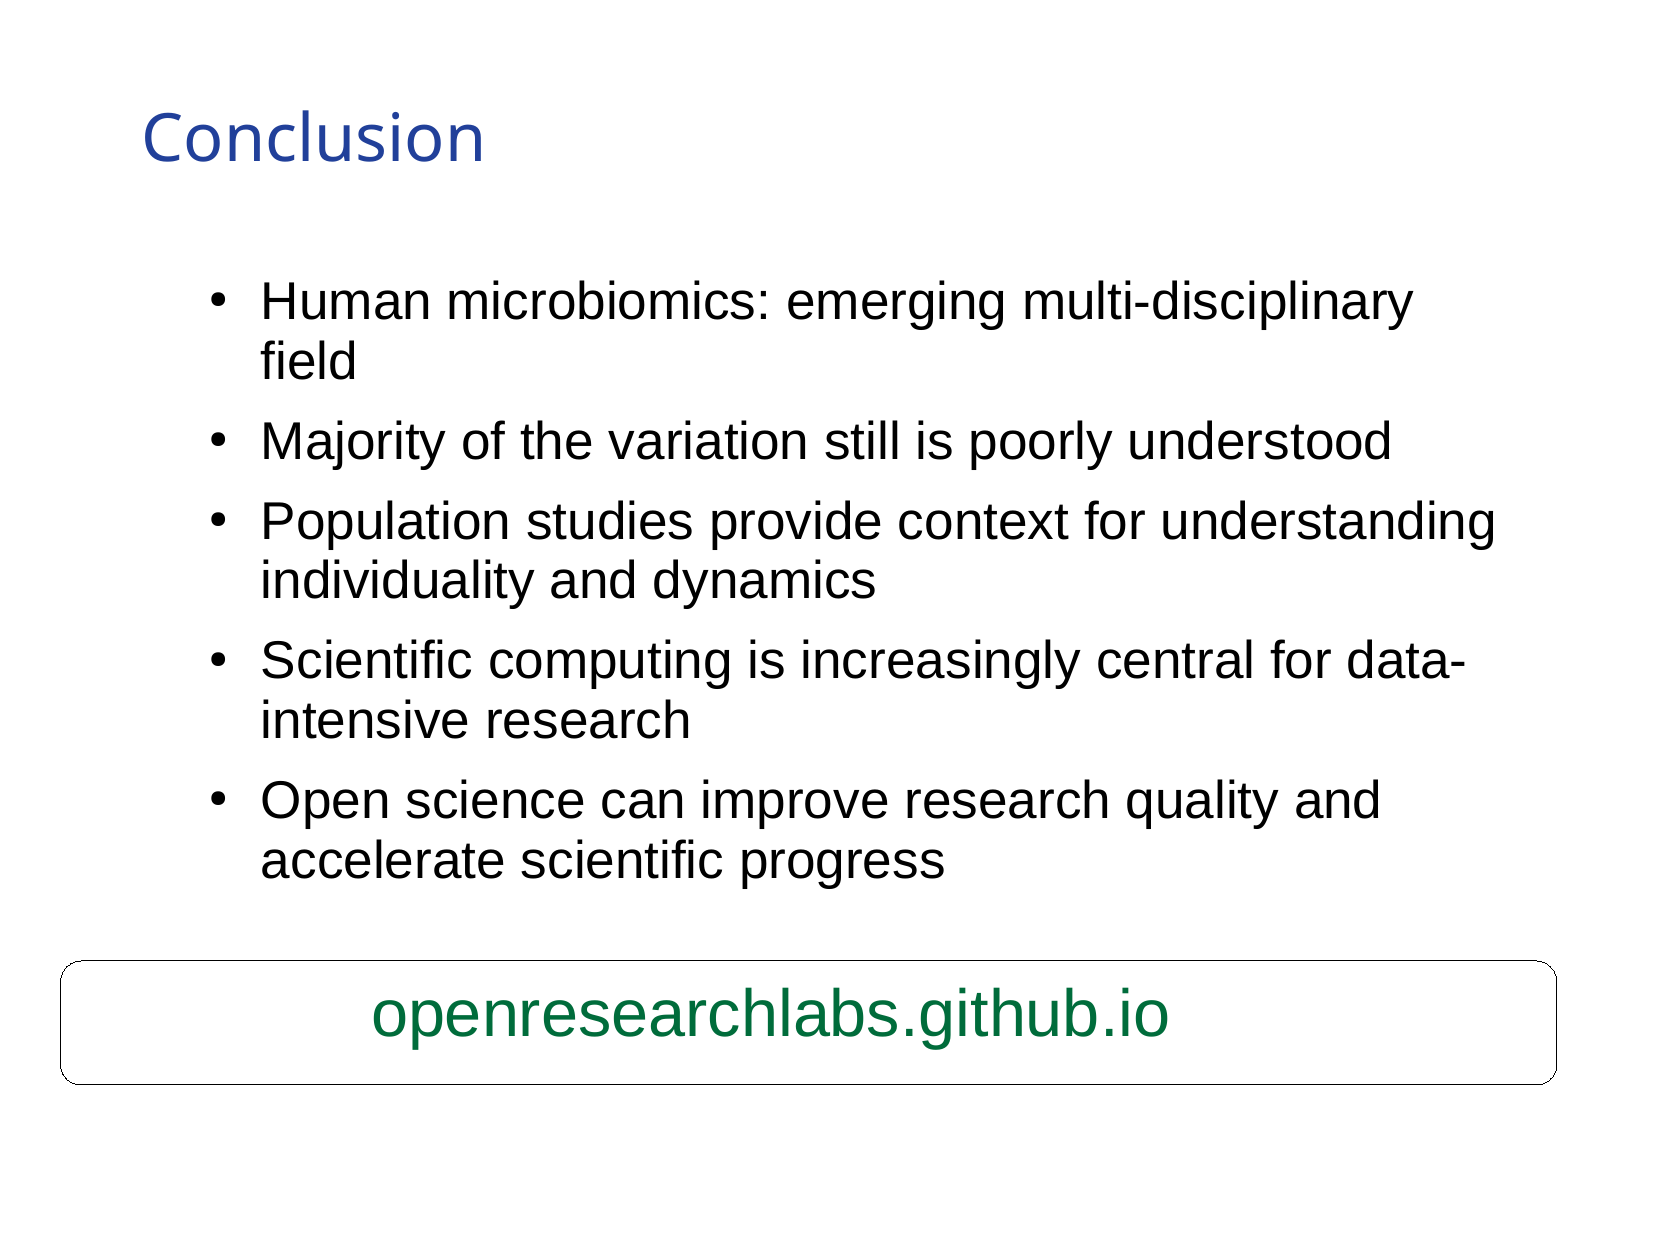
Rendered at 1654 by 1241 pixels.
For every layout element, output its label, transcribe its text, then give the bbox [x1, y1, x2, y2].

text_box Conclusion [118, 55, 1522, 203]
list Human microbiomics: emerging multi-disciplinary field Majority of the variation still is poorly understood Population studies provide context for understanding individuality and dynamics Scientific computing is increasingly central for data-intensive research Open science can improve research quality and accelerate scientific progress [191, 271, 1517, 894]
text_box openresearchlabs.github.io [356, 968, 1209, 1071]
